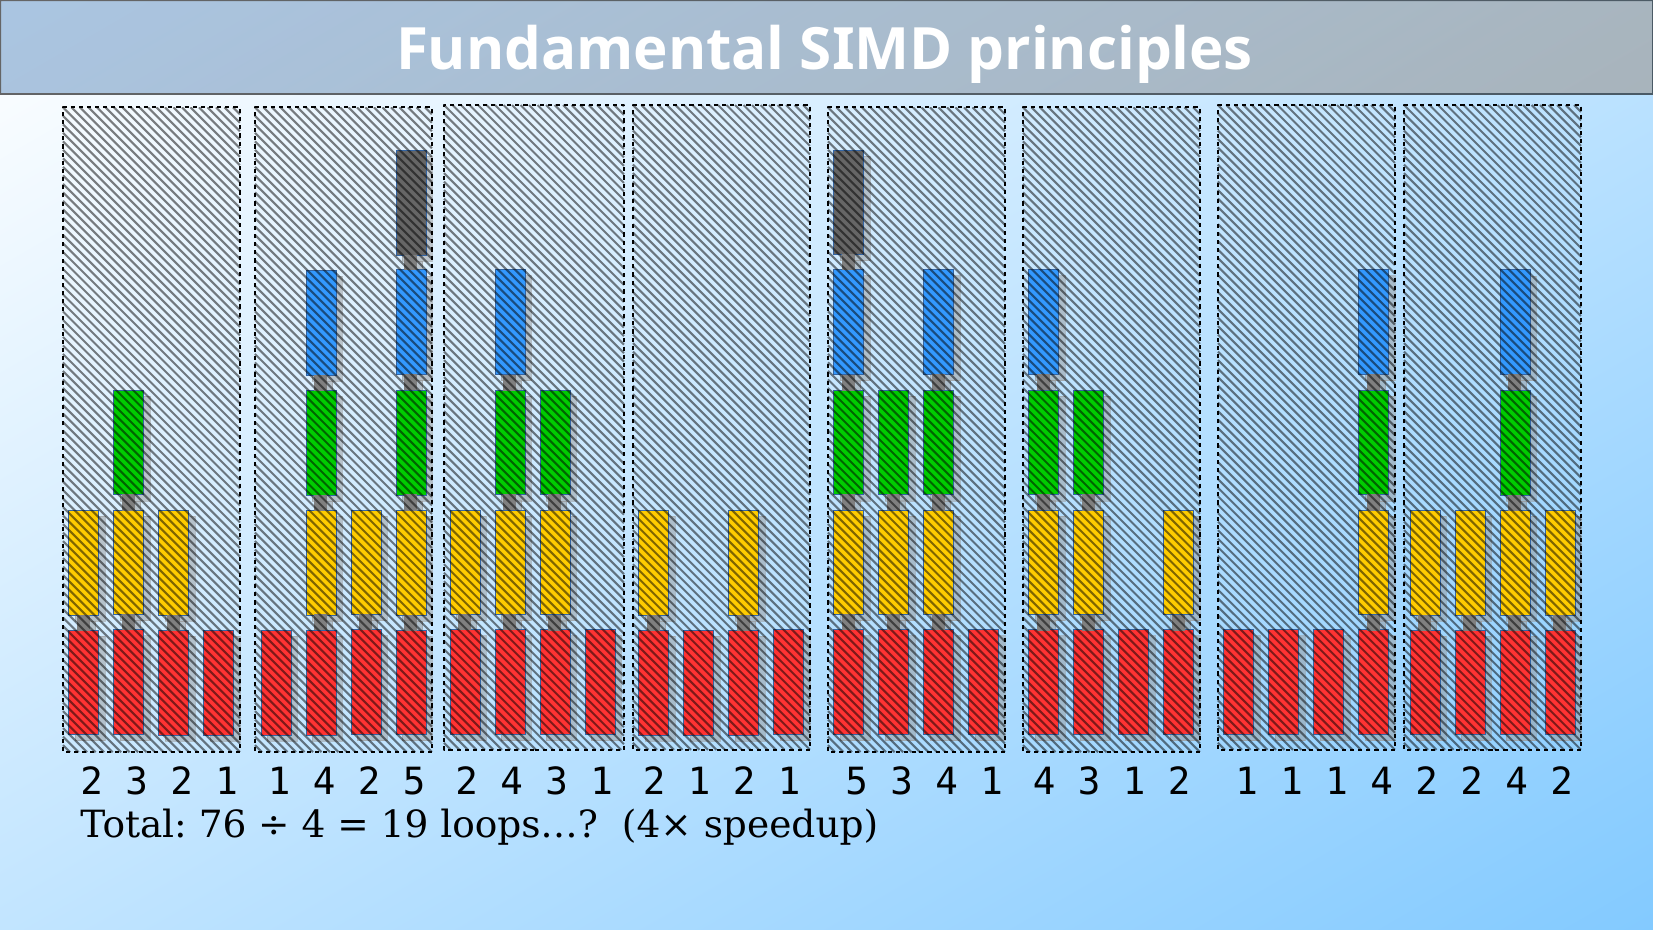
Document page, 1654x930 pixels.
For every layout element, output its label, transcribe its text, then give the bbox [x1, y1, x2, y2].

text_box [1217, 104, 1396, 750]
text_box [1403, 104, 1582, 750]
text_box [827, 107, 1006, 753]
text_box [632, 104, 811, 750]
text_box [254, 107, 433, 753]
text_box [443, 104, 624, 750]
text_box Fundamental SIMD principles [0, 0, 1653, 85]
text_box [1022, 107, 1201, 753]
text_box 2 3 2 1 1 4 2 5 2 4 3 1 2 1 2 1 5 3 4 1 4 3 1 2 1 1 1 4 2 2 4 2 Total: 76 ÷ 4 = 19 loops…? (4× speedup) [65, 752, 1588, 856]
text_box [62, 107, 241, 753]
